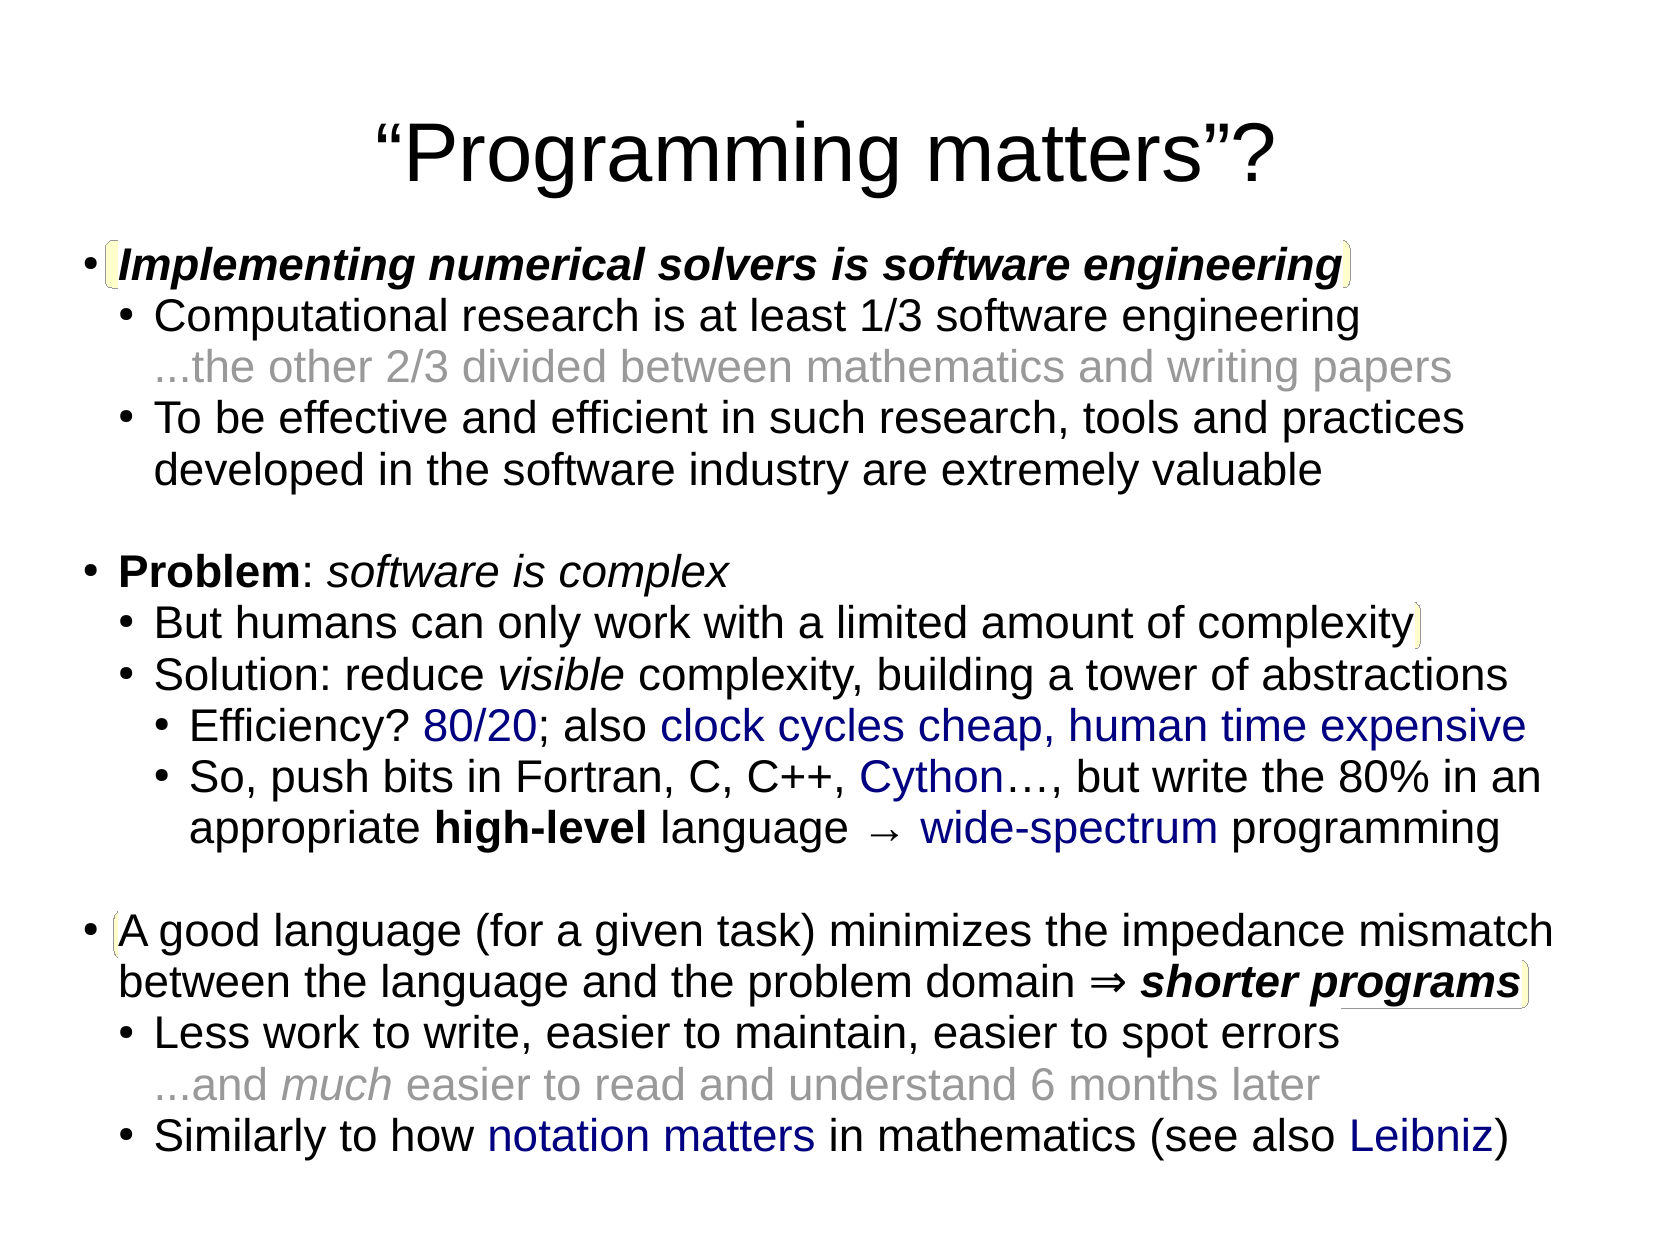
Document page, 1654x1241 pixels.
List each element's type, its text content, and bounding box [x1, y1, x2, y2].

title “Programming matters”? [82, 49, 1571, 213]
subtitle Implementing numerical solvers is software engineering Computational research is at least 1/3 software engineering ...the other 2/3 divided between mathematics and writing papers To be effective and efficient in such research, tools and practices developed in the software industry are extremely valuable Problem: software is complex But humans can only work with a limited amount of complexity Solution: reduce visible complexity, building a tower of abstractions Efficiency? 80/20; also clock cycles cheap, human time expensive So, push bits in Fortran, C, C++, Cython…, but write the 80% in an appropriate high-level language → wide-spectrum programming A good language (for a given task) minimizes the impedance mismatch between the language and the problem domain ⇒ shorter programs Less work to write, easier to maintain, easier to spot errors ...and much easier to read and understand 6 months later Similarly to how notation matters in mathematics (see also Leibniz) [82, 213, 1571, 1187]
